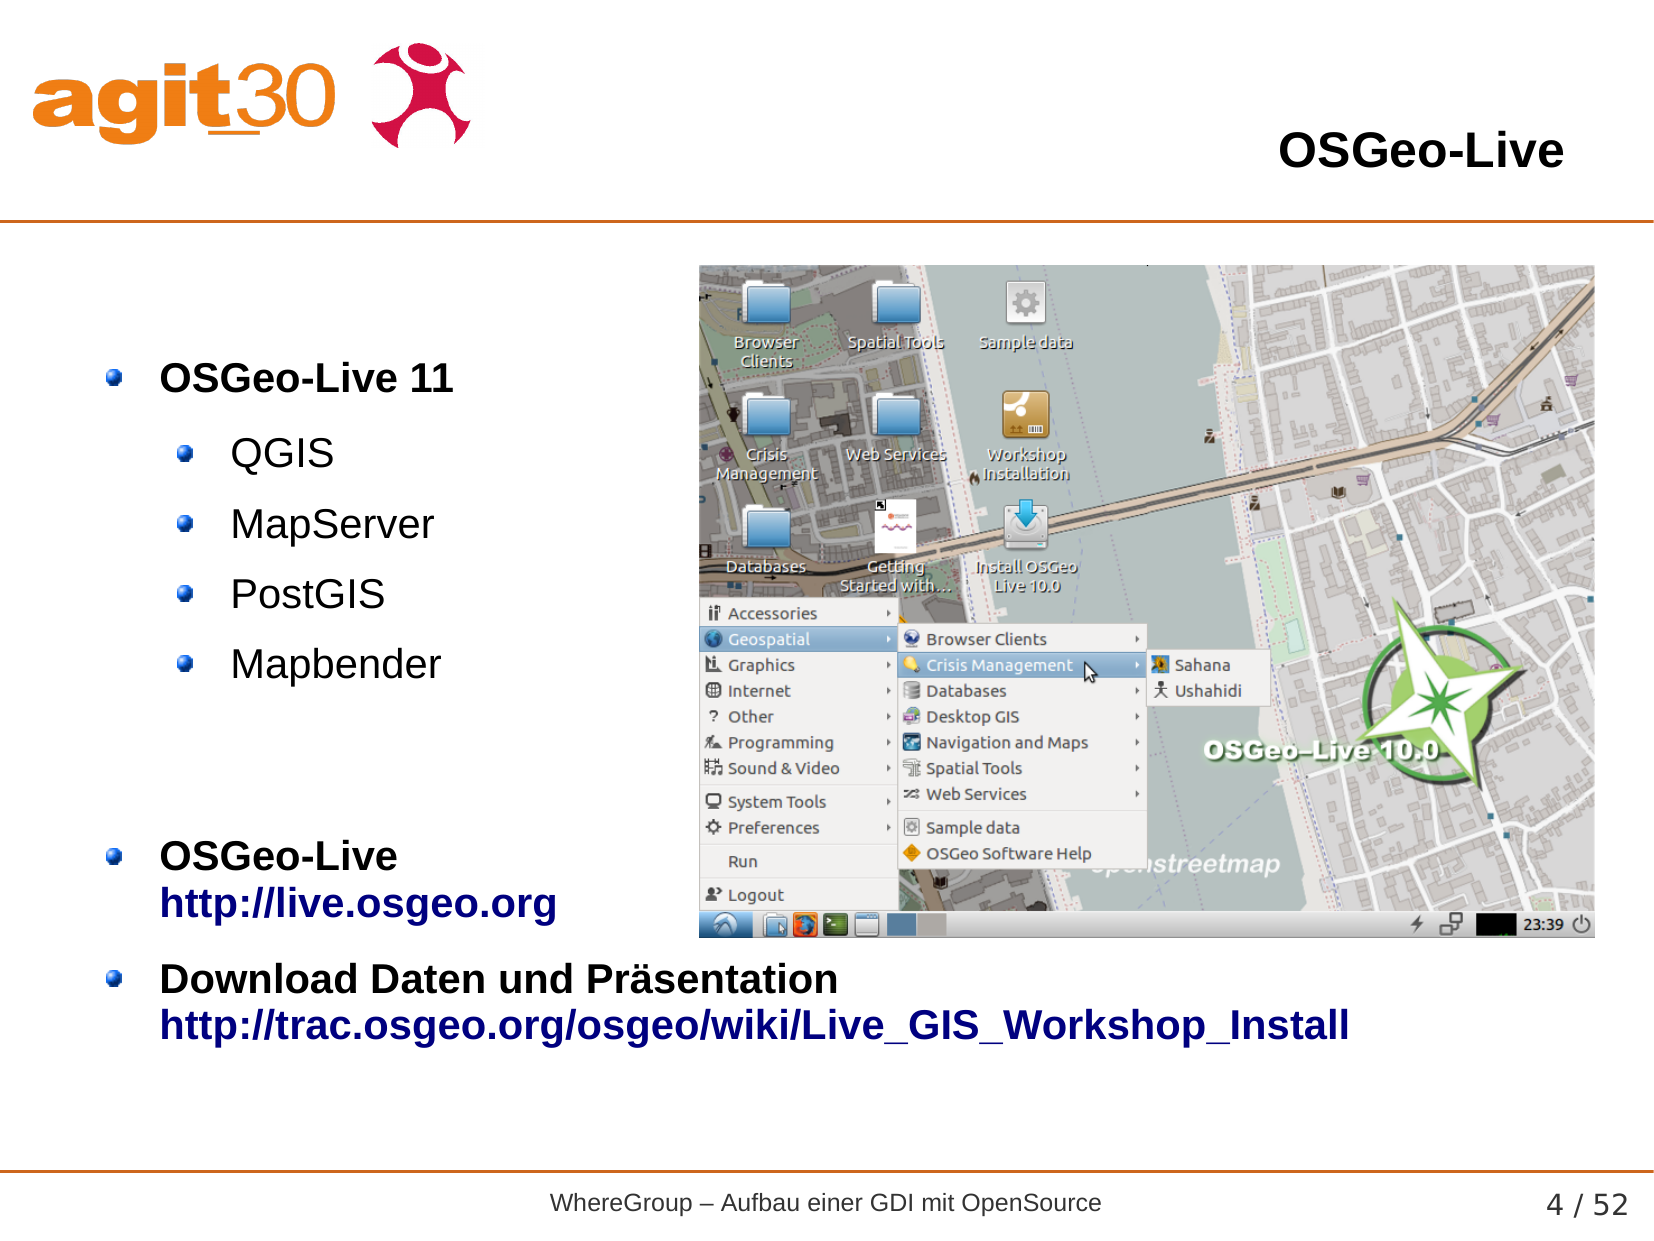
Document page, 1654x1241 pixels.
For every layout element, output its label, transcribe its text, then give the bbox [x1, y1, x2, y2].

picture [699, 265, 1595, 938]
picture [29, 58, 340, 148]
title OSGeo-Live [76, 76, 1565, 225]
list OSGeo-Live 11 QGIS MapServer PostGIS Mapbender OSGeo-Live http://live.osgeo.org Download Daten und Präsentation http://trac.osgeo.org/osgeo/wiki/Live_GIS_Workshop_Install [88, 354, 1577, 1230]
